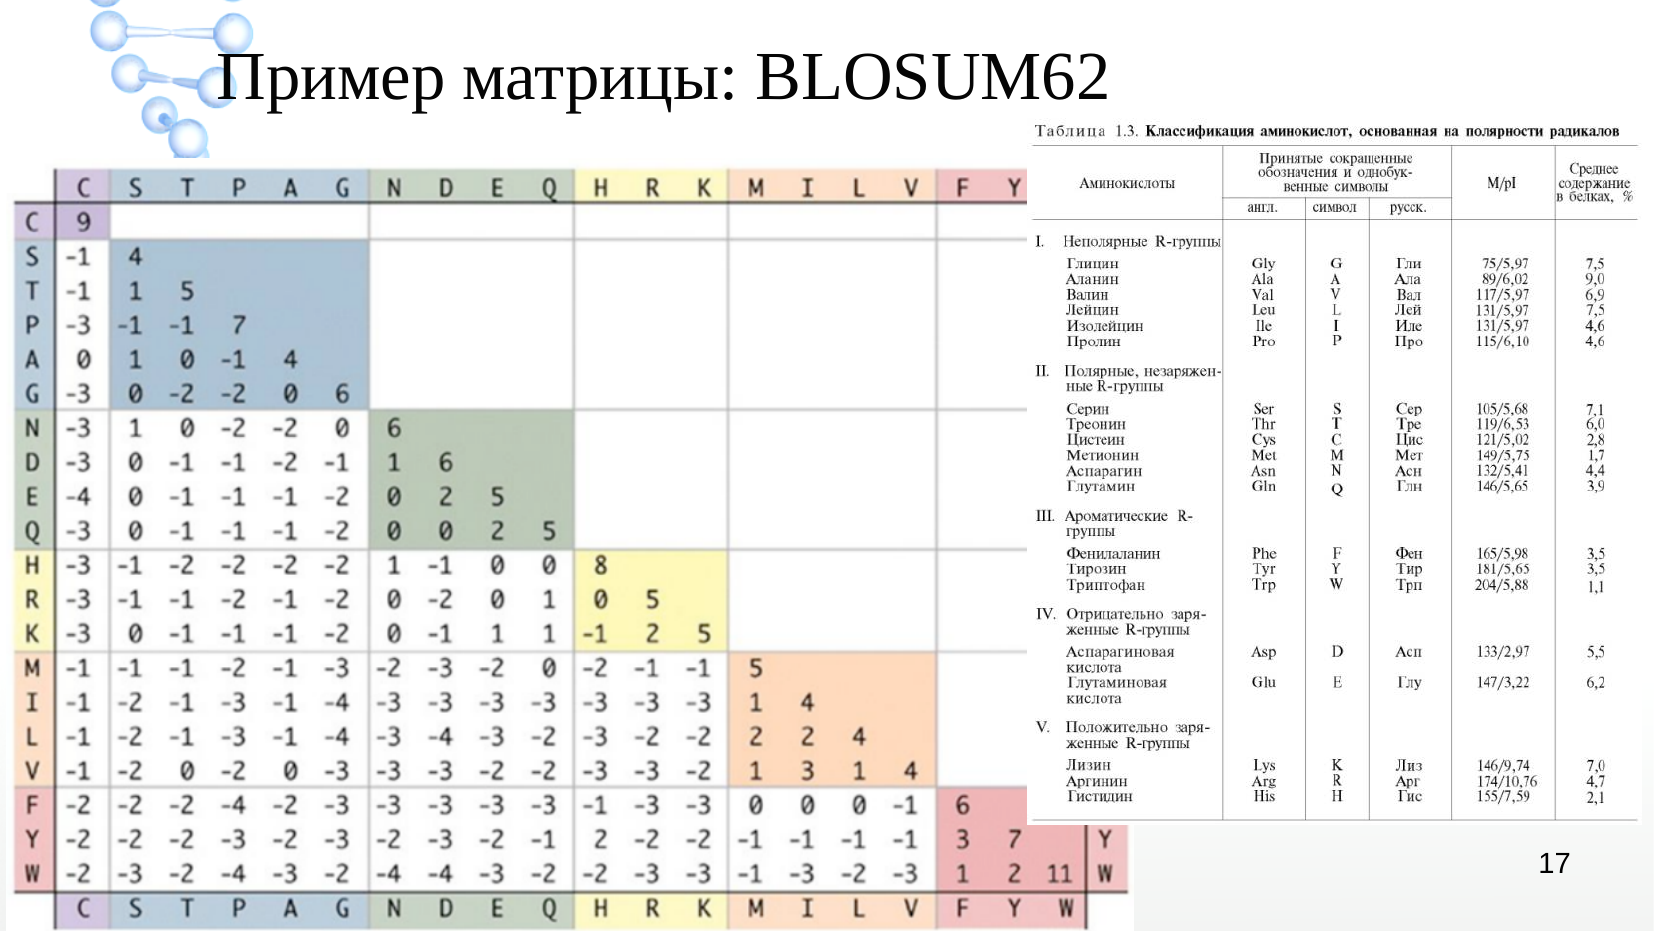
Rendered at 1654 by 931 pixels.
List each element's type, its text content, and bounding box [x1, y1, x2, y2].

title Пример матрицы: BLOSUM62 [0, 0, 1329, 154]
picture [0, 0, 1654, 931]
